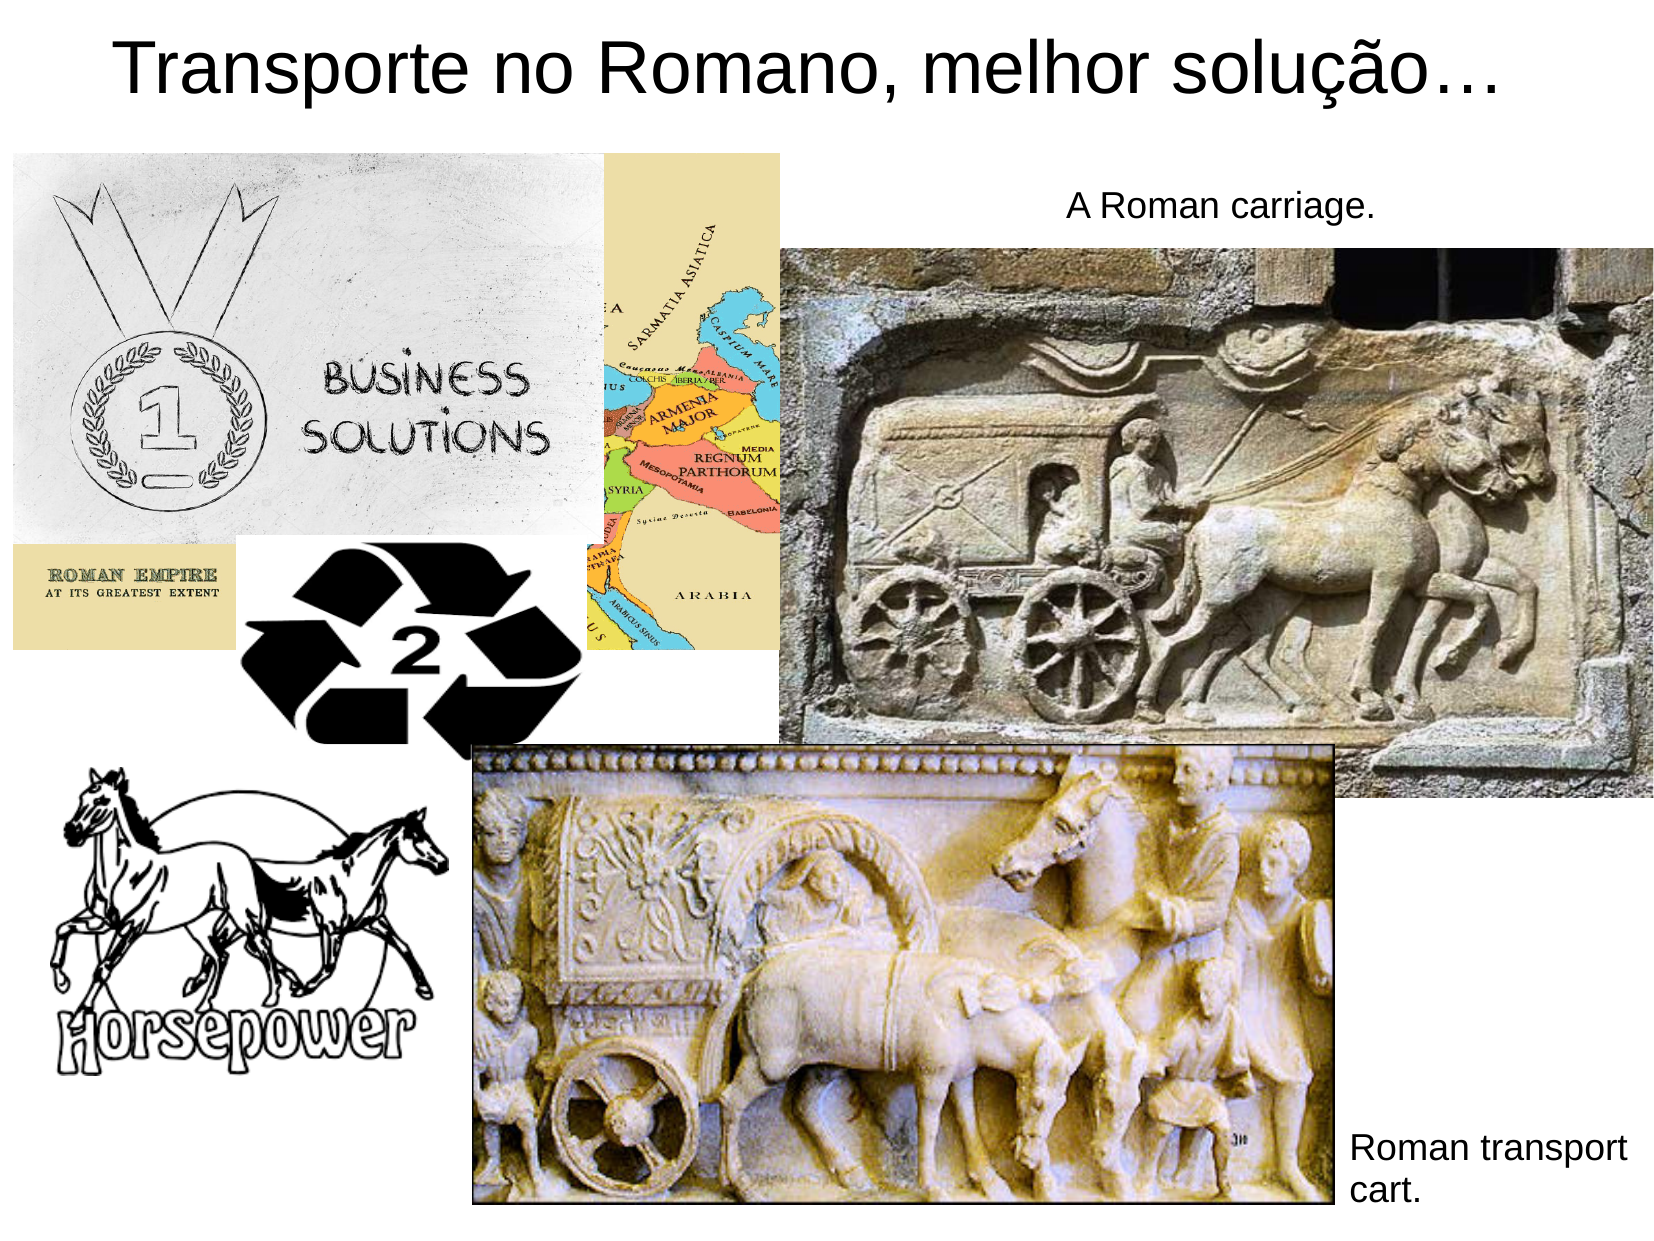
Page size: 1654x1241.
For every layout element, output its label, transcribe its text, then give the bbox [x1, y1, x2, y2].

picture [13, 153, 1654, 1205]
text_box A Roman carriage. [1051, 213, 1406, 276]
text_box Roman transport cart. [1334, 1118, 1654, 1217]
title Transporte no Romano, melhor solução… [35, 5, 1583, 213]
